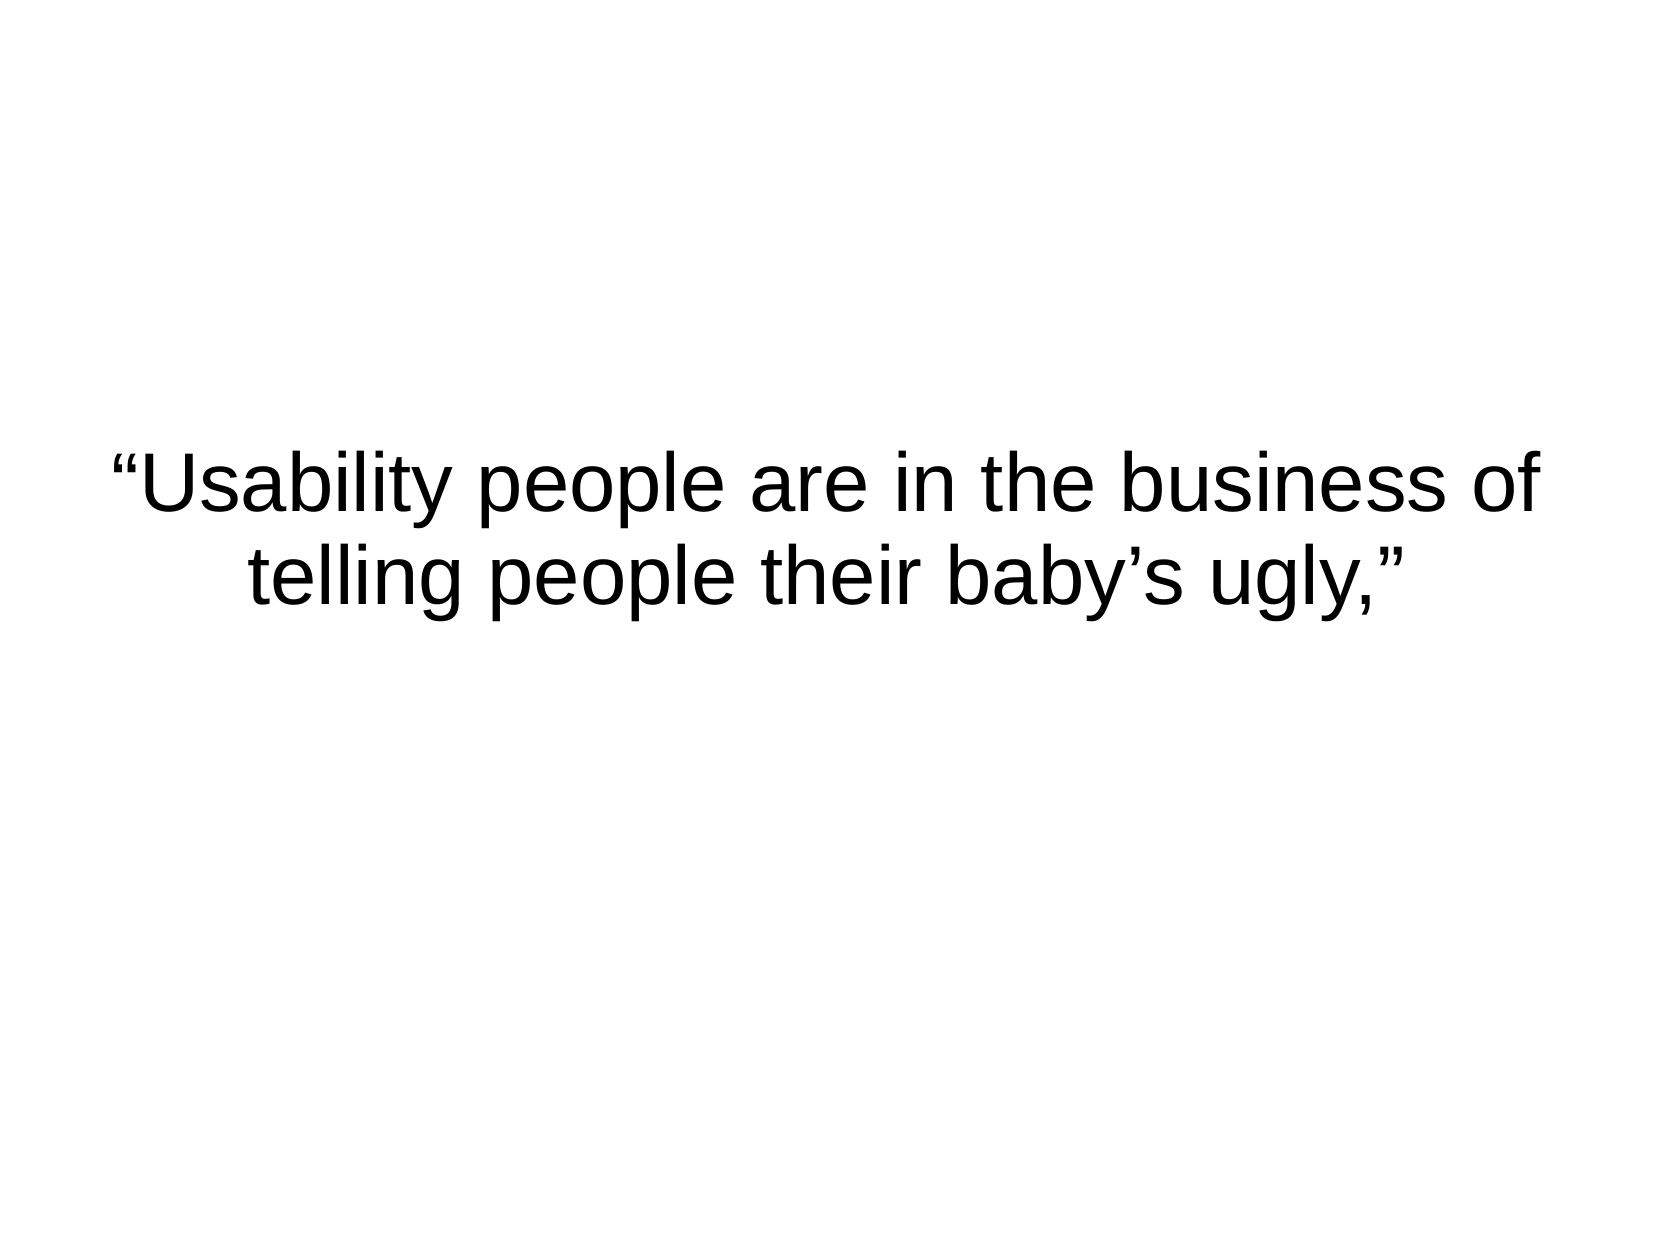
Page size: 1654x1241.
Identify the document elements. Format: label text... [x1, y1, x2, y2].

subtitle “Usability people are in the business of telling people their baby’s ugly,” [82, 49, 1571, 1010]
